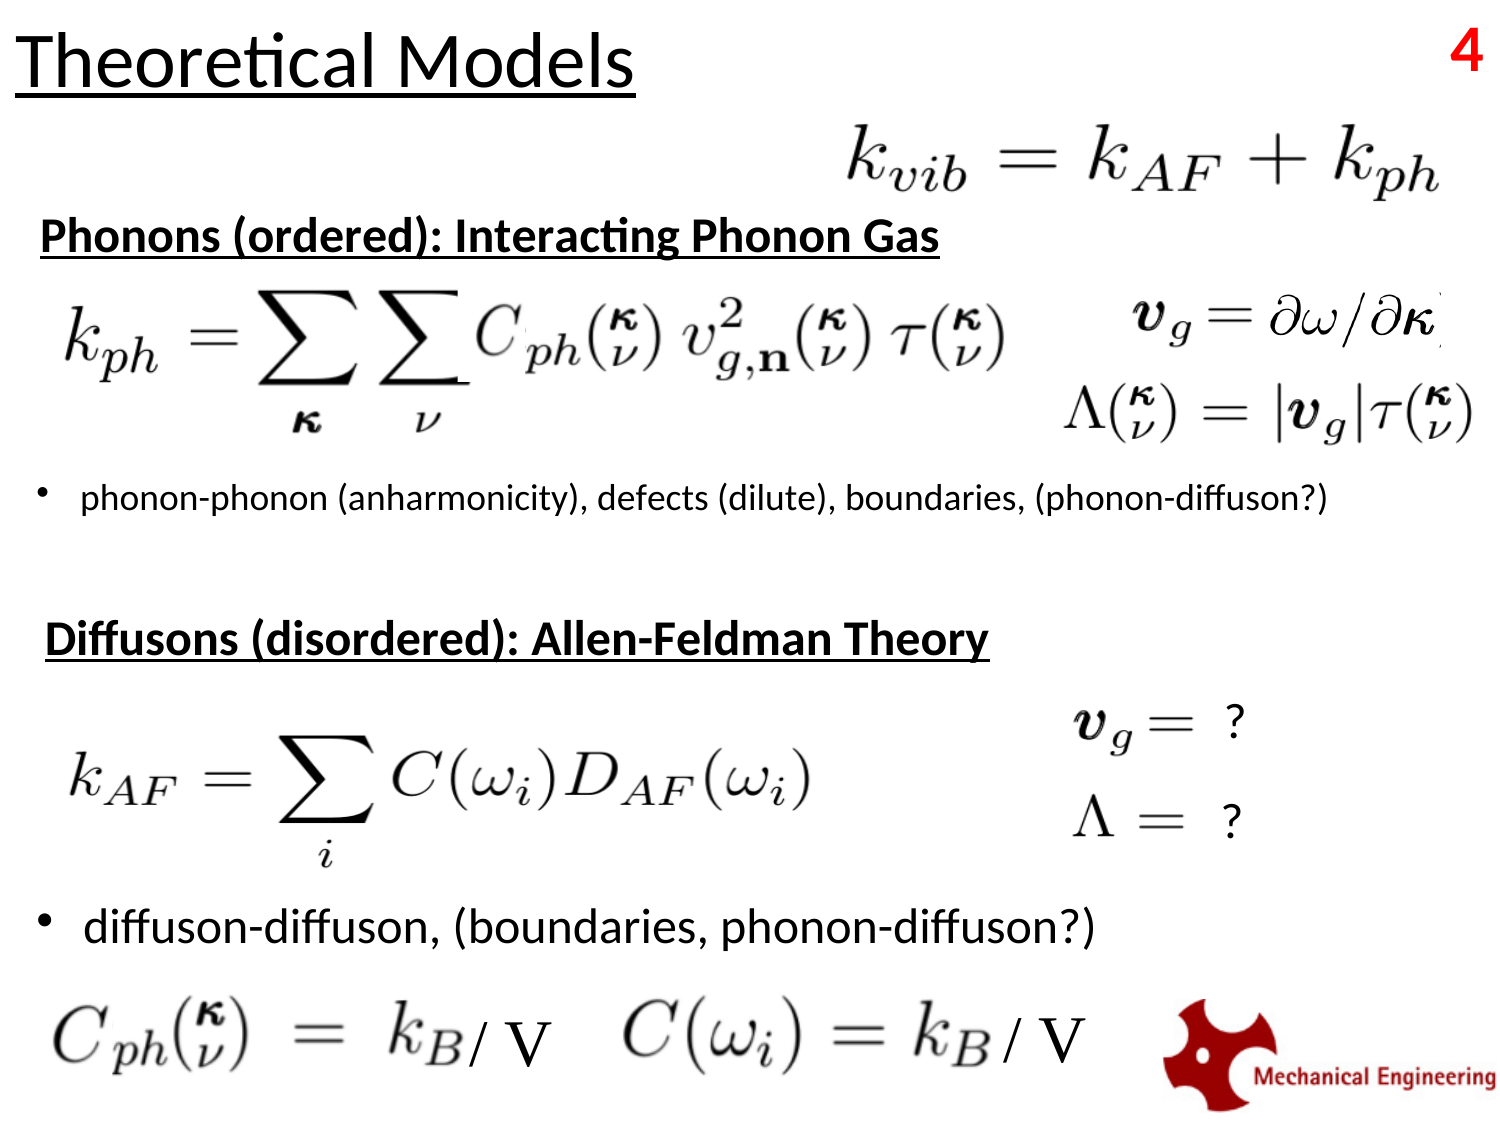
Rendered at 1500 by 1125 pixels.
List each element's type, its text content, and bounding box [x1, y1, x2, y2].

title Theoretical Models [0, 0, 1380, 150]
text_box phonon-phonon (anharmonicity), defects (dilute), boundaries, (phonon-diffuson?) [21, 465, 1441, 585]
picture [600, 968, 1010, 1086]
text_box ? [1205, 783, 1263, 857]
picture [1130, 783, 1206, 858]
text_box ? [1209, 682, 1267, 756]
text_box 4 [1435, 0, 1500, 93]
picture [1129, 276, 1253, 352]
picture [1162, 999, 1497, 1113]
text_box diffuson-diffuson, (boundaries, phonon-diffuson?) [21, 885, 1441, 1021]
picture [30, 975, 491, 1095]
picture [1070, 685, 1194, 761]
text_box Phonons (ordered): Interacting Phonon Gas [25, 197, 1321, 271]
picture [50, 285, 164, 406]
text_box / V [988, 991, 1111, 1081]
picture [1260, 282, 1441, 351]
picture [45, 720, 826, 871]
picture [825, 103, 1446, 225]
text_box / V [454, 994, 576, 1084]
picture [1046, 374, 1482, 450]
picture [1055, 783, 1116, 858]
picture [190, 264, 1020, 436]
text_box Diffusons (disordered): Allen-Feldman Theory [29, 600, 1471, 674]
